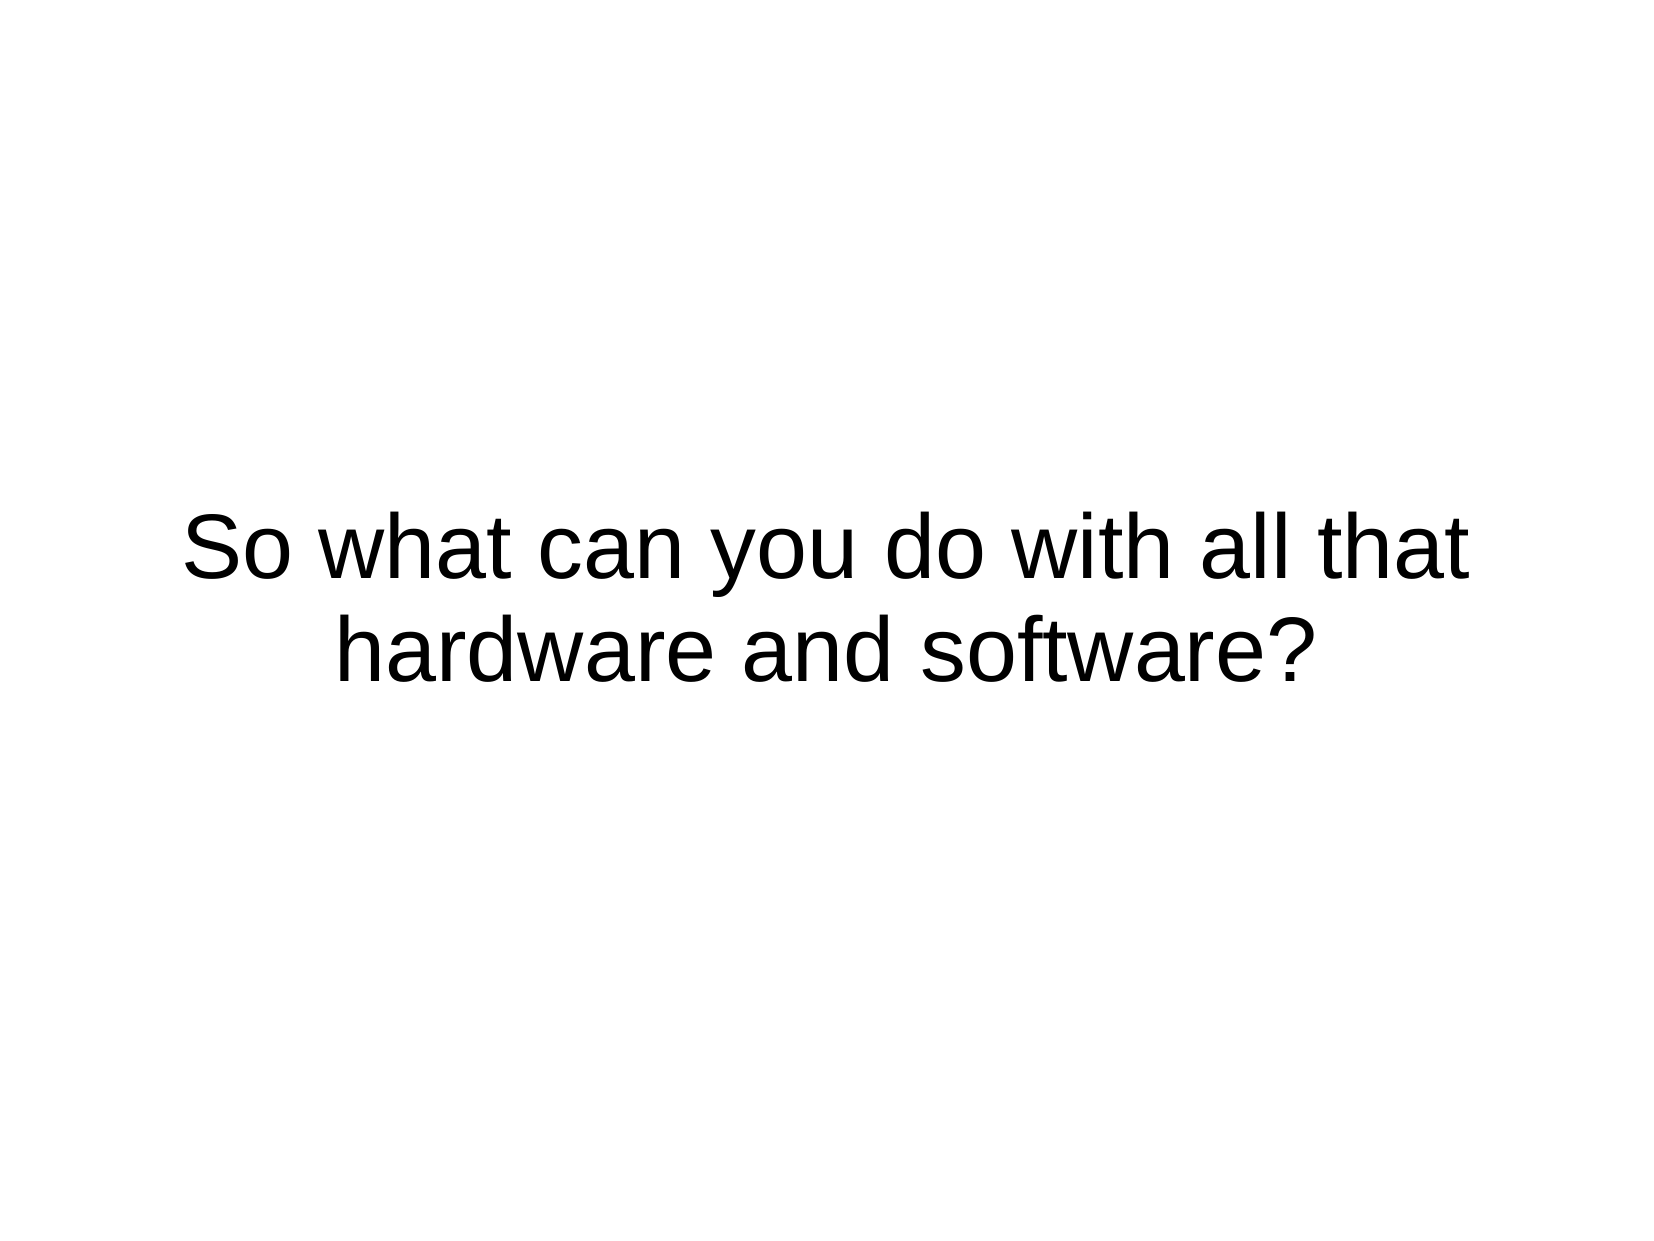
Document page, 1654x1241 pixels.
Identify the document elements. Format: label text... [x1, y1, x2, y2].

title So what can you do with all that hardware and software? [82, 495, 1571, 703]
